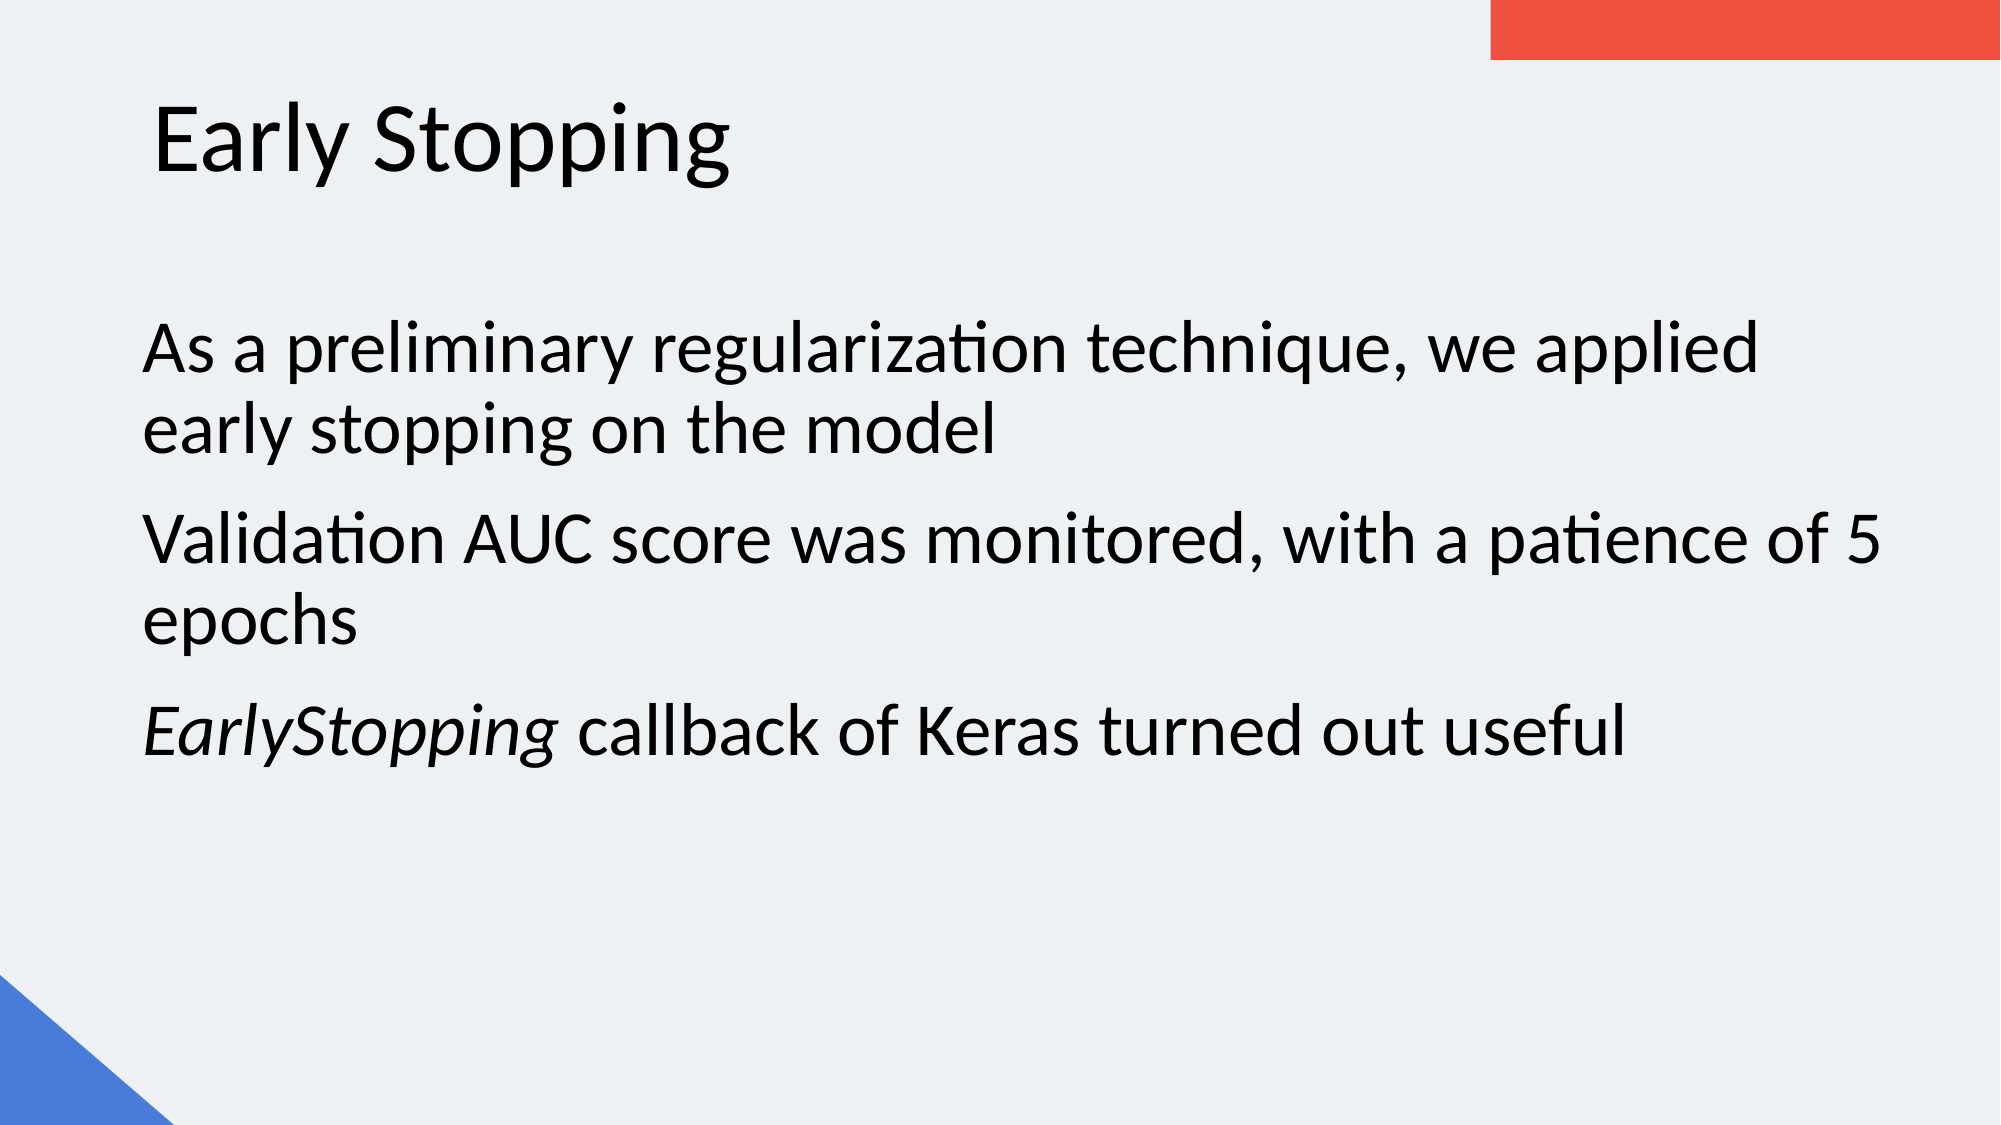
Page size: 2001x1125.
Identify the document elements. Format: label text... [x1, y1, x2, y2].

text_box [1490, 0, 2000, 60]
list As a preliminary regularization technique, we applied early stopping on the model Validation AUC score was monitored, with a patience of 5 epochs EarlyStopping callback of Keras turned out useful [90, 299, 1921, 961]
title Early Stopping [137, 22, 1863, 240]
text_box [0, 974, 174, 1125]
